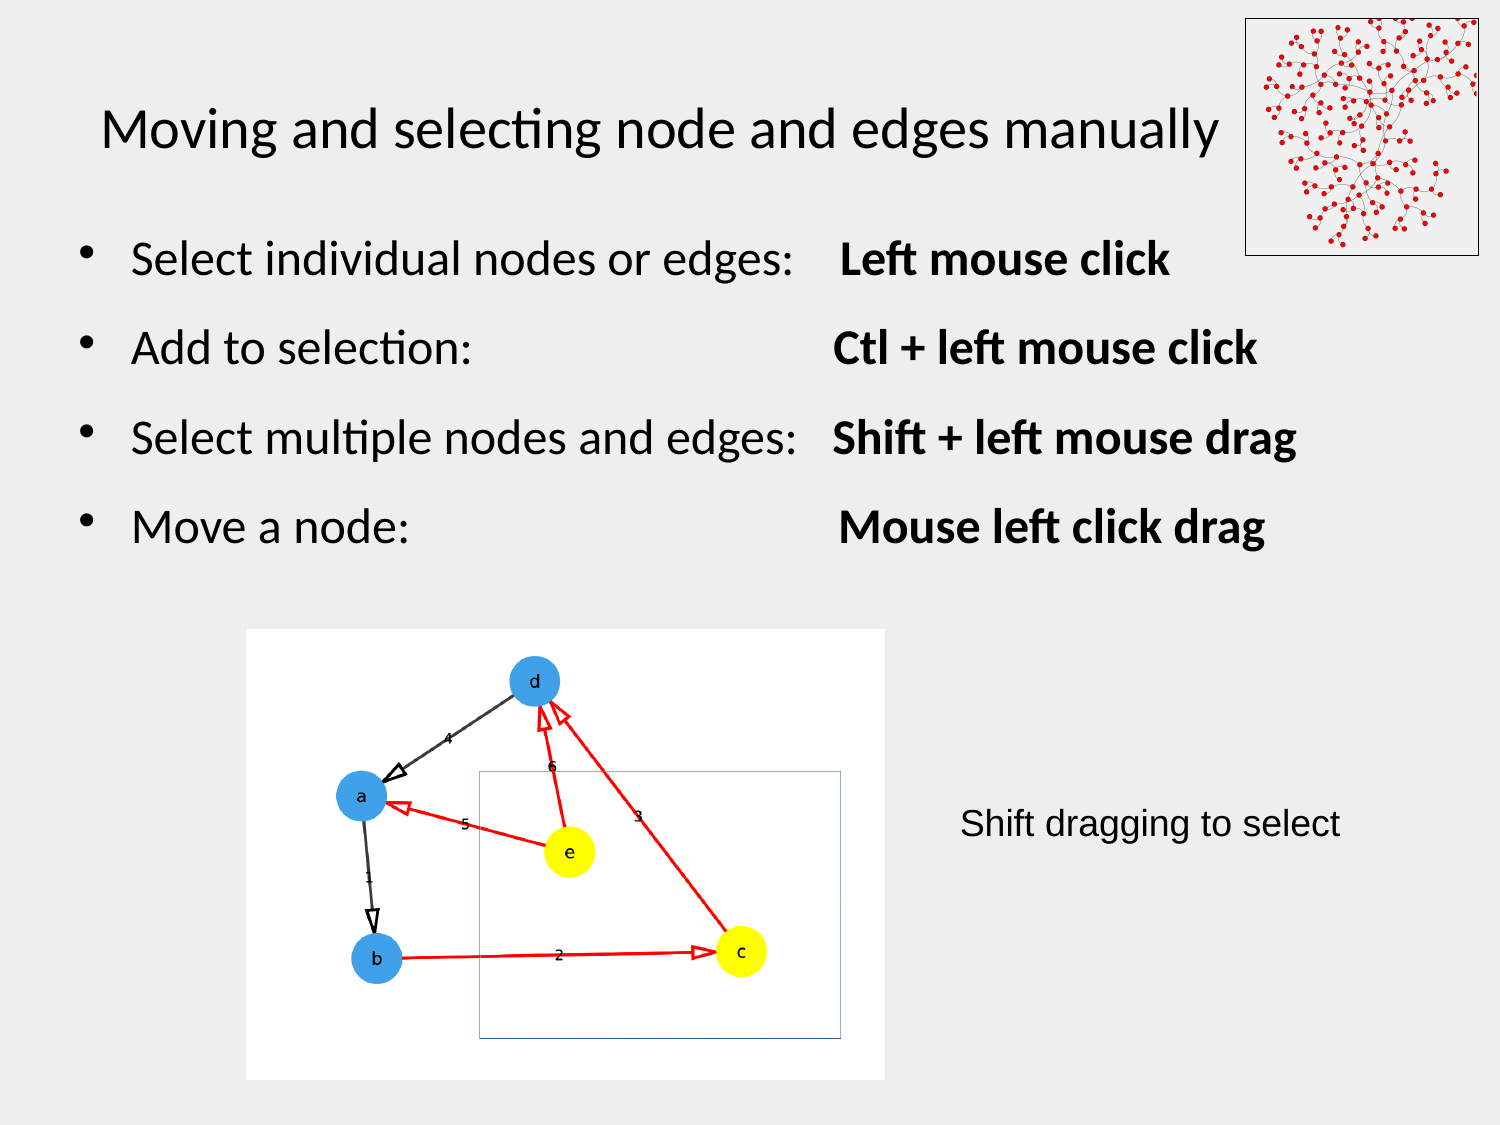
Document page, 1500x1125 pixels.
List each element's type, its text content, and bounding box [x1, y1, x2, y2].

picture [1246, 19, 1478, 255]
text_box Select individual nodes or edges: Left mouse click Add to selection: Ctl + left mouse click Select multiple nodes and edges: Shift + left mouse drag Move a node: Mouse left click drag [59, 225, 1455, 1035]
text_box Moving and selecting node and edges manually [0, 89, 1335, 160]
picture [246, 629, 885, 1080]
text_box Shift dragging to select [944, 791, 1365, 852]
